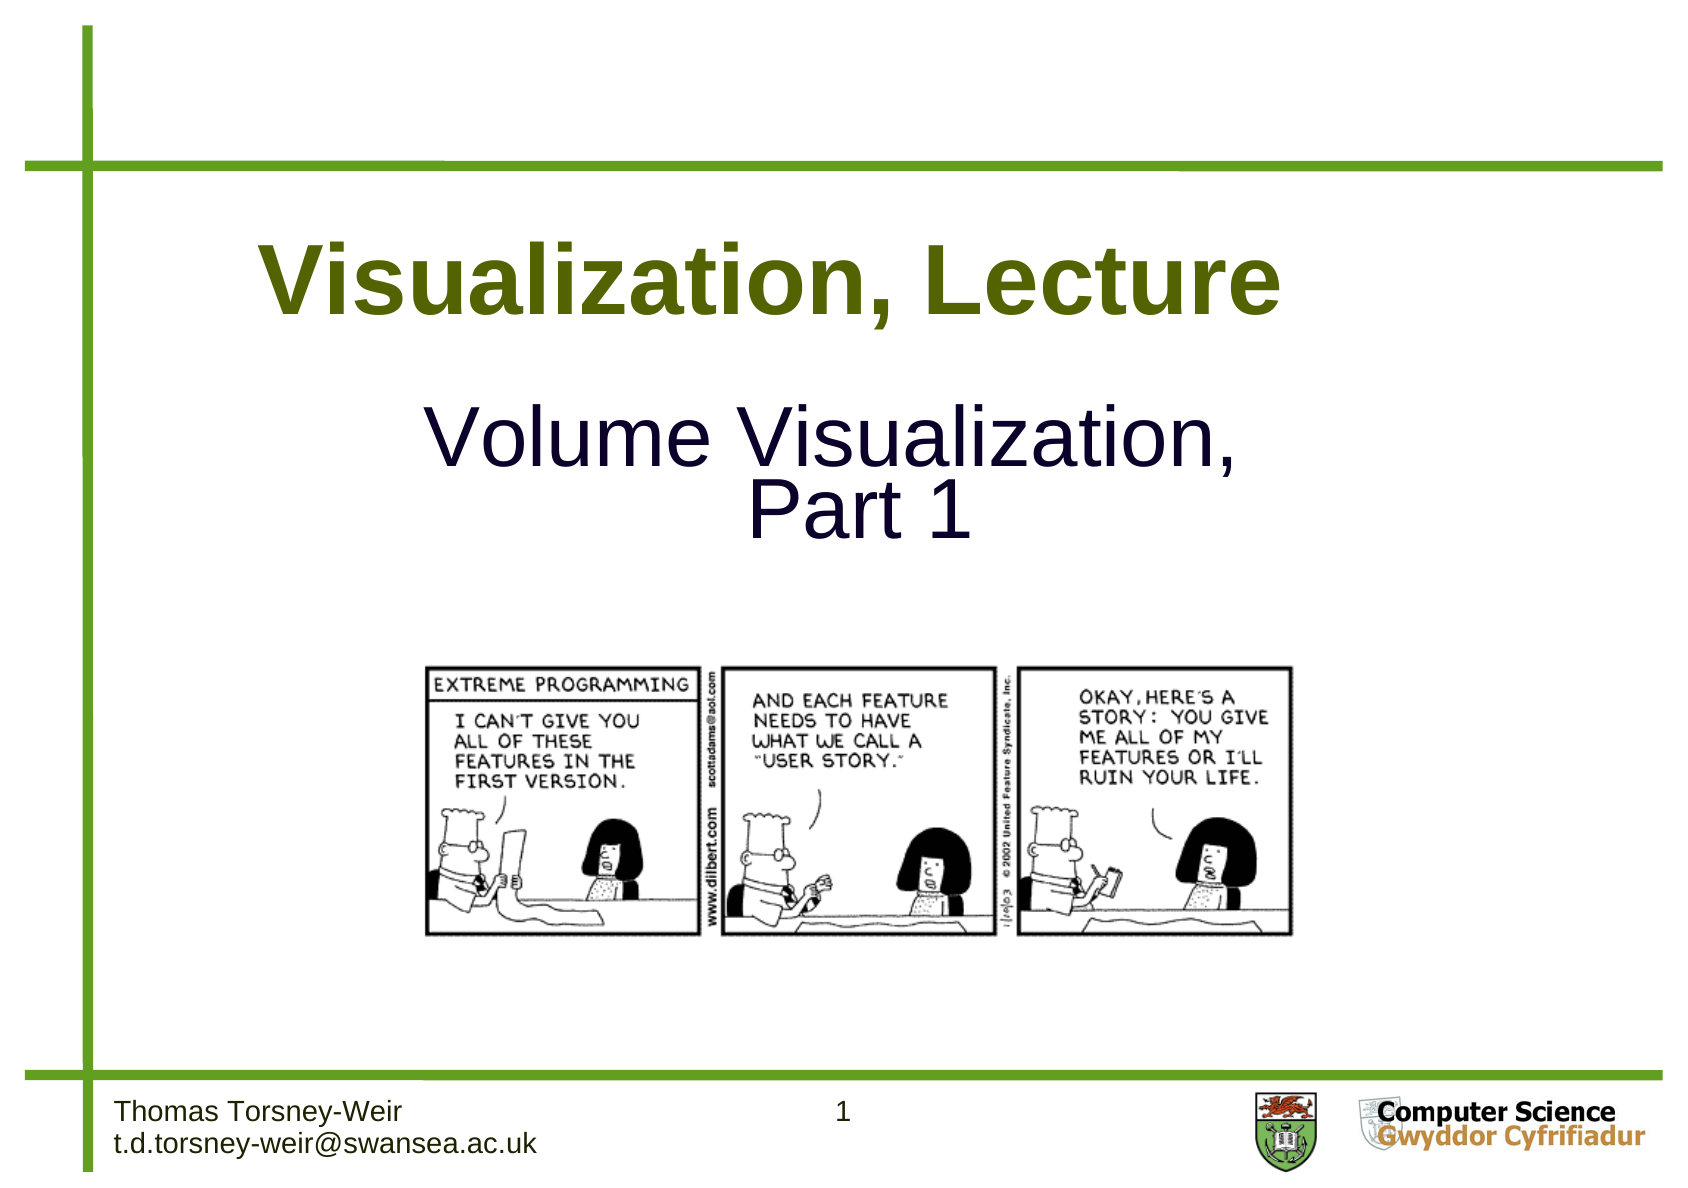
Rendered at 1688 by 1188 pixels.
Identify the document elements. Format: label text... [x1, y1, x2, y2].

picture [1240, 1092, 1654, 1173]
picture [418, 661, 1301, 943]
title Visualization, Lecture [241, 216, 1563, 345]
subtitle Volume Visualization, Part 1 [253, 401, 1435, 705]
